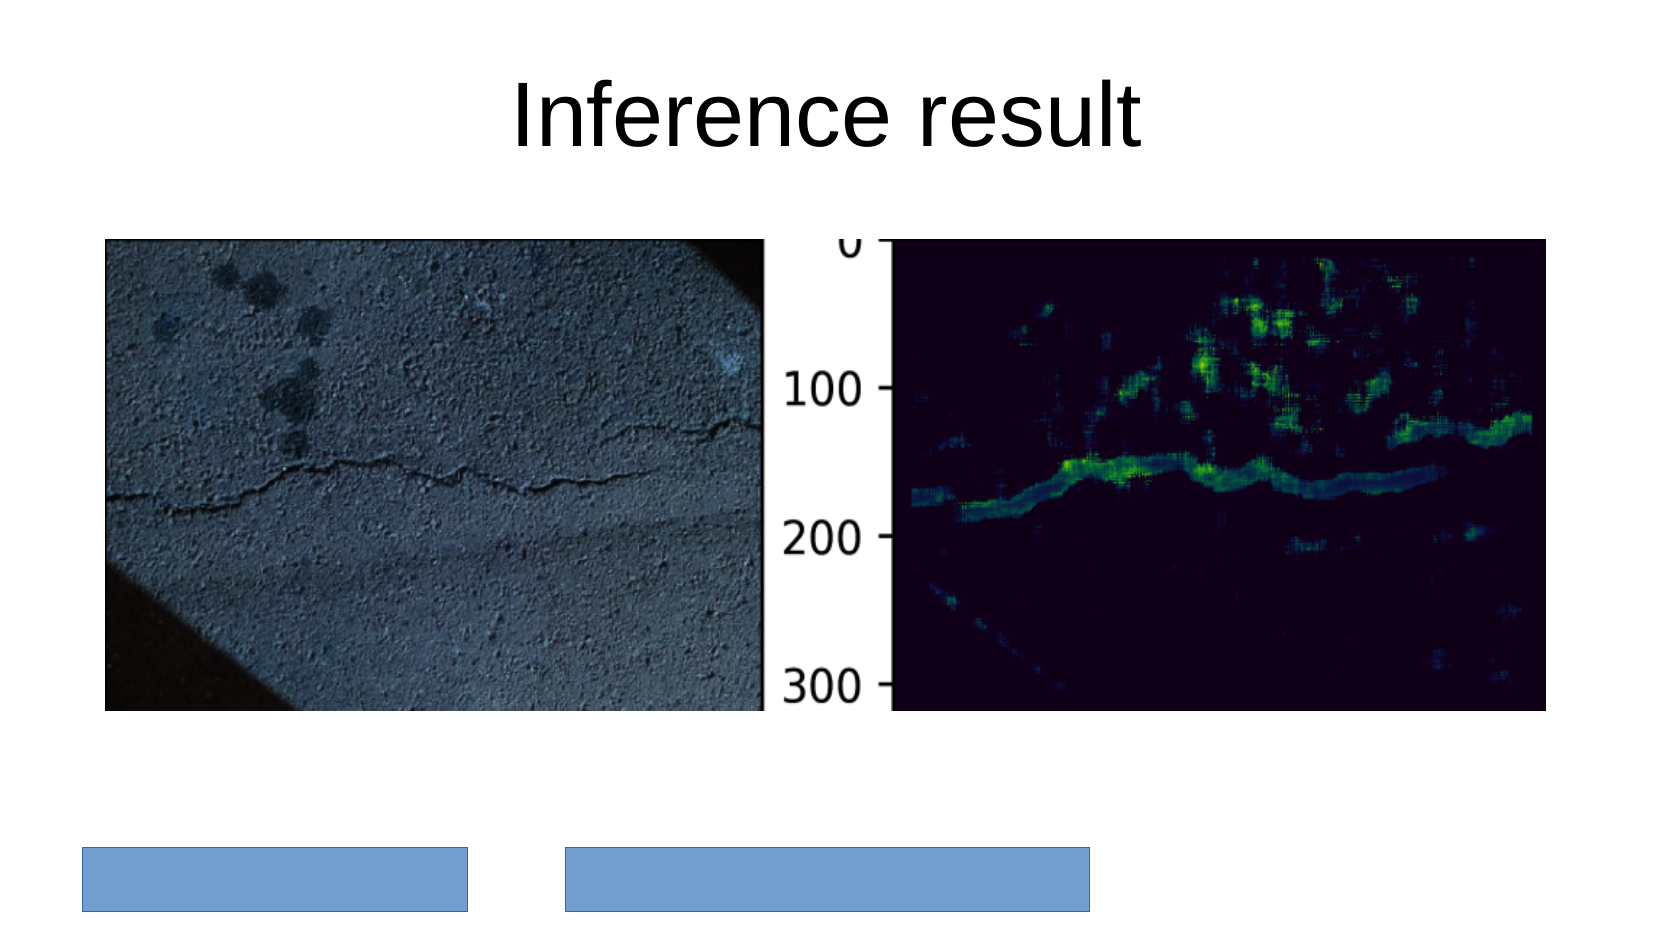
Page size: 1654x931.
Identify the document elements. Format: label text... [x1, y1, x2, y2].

picture [105, 239, 1546, 711]
title Inference result [82, 37, 1571, 193]
